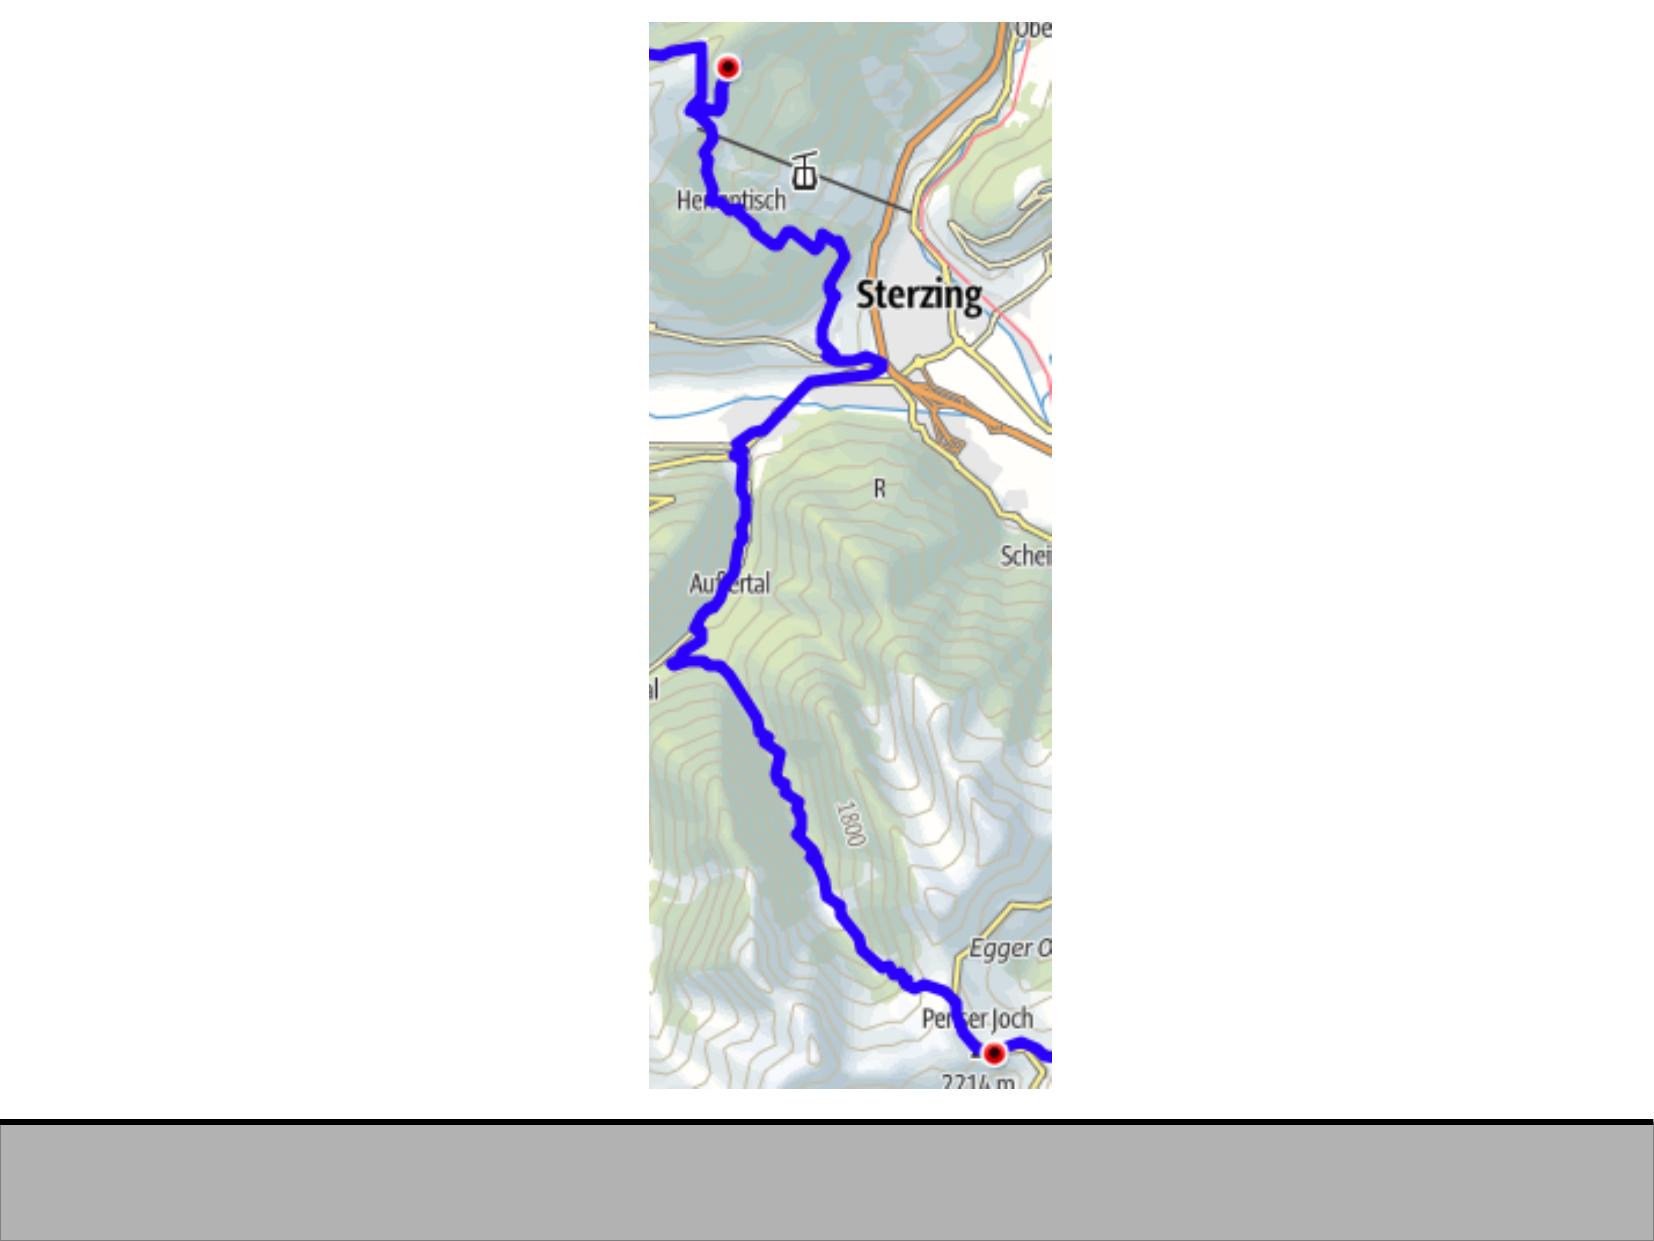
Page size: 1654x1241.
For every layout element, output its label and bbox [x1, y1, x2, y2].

picture [649, 22, 1052, 1089]
text_box [0, 1125, 1654, 1241]
